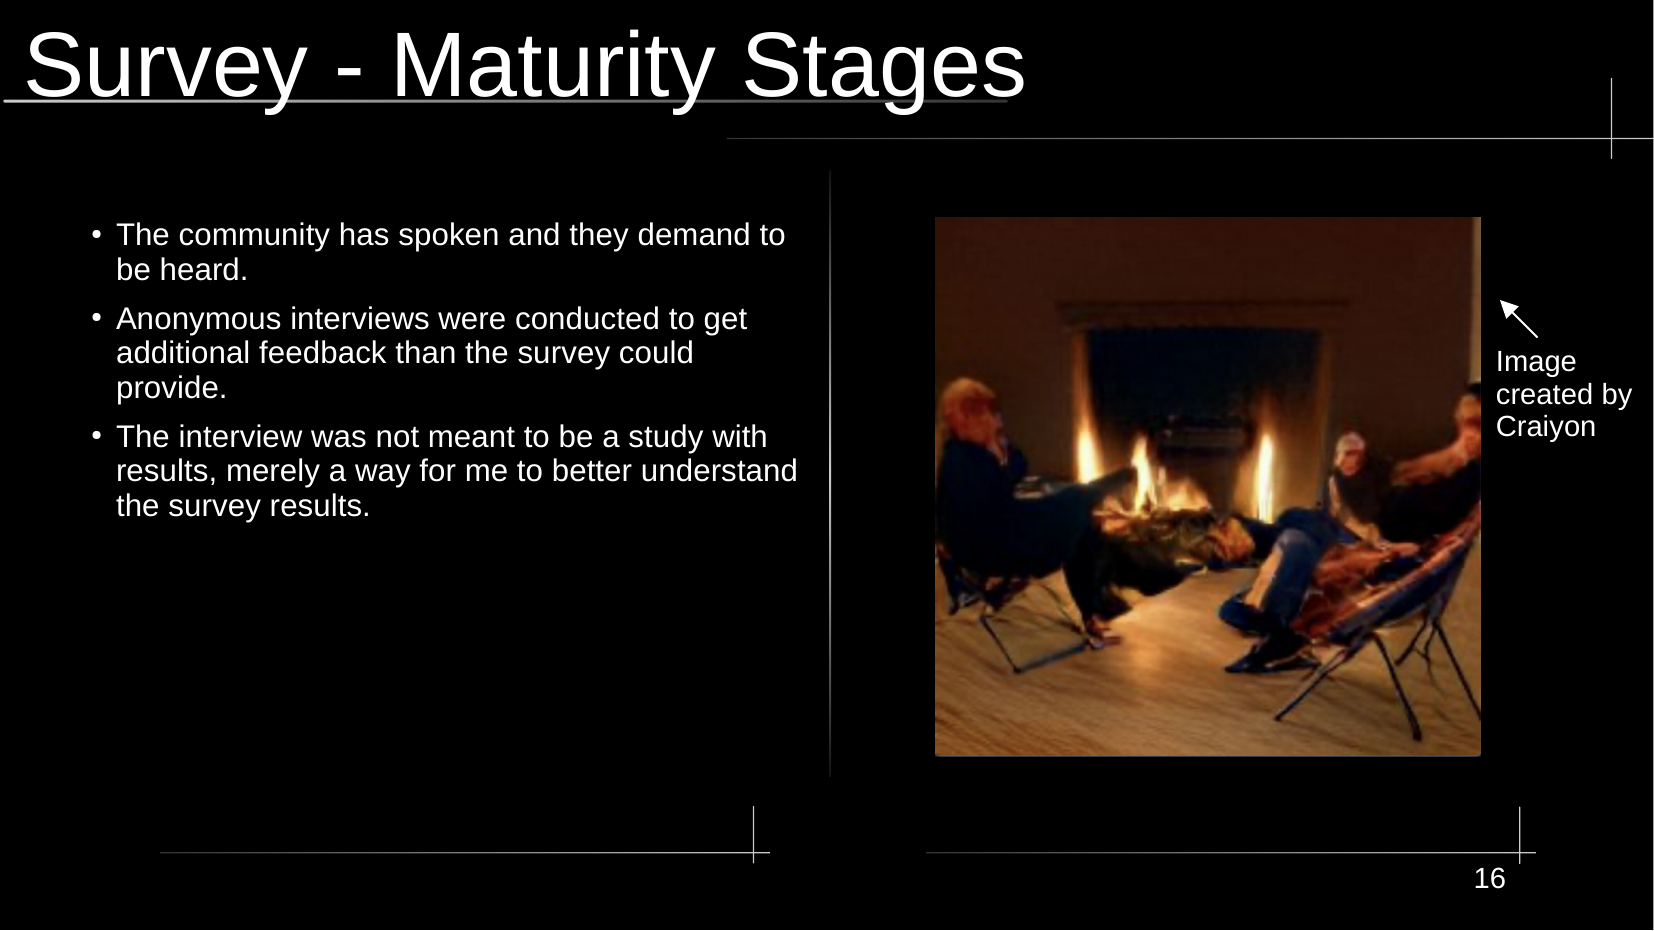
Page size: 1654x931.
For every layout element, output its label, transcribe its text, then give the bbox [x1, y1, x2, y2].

list The community has spoken and they demand to be heard. Anonymous interviews were conducted to get additional feedback than the survey could provide. The interview was not meant to be a study with results, merely a way for me to better understand the survey results. [82, 217, 809, 526]
text_box Image created by Craiyon [1480, 337, 1654, 451]
picture [935, 217, 1481, 758]
title Survey - Maturity Stages [23, 11, 1589, 119]
